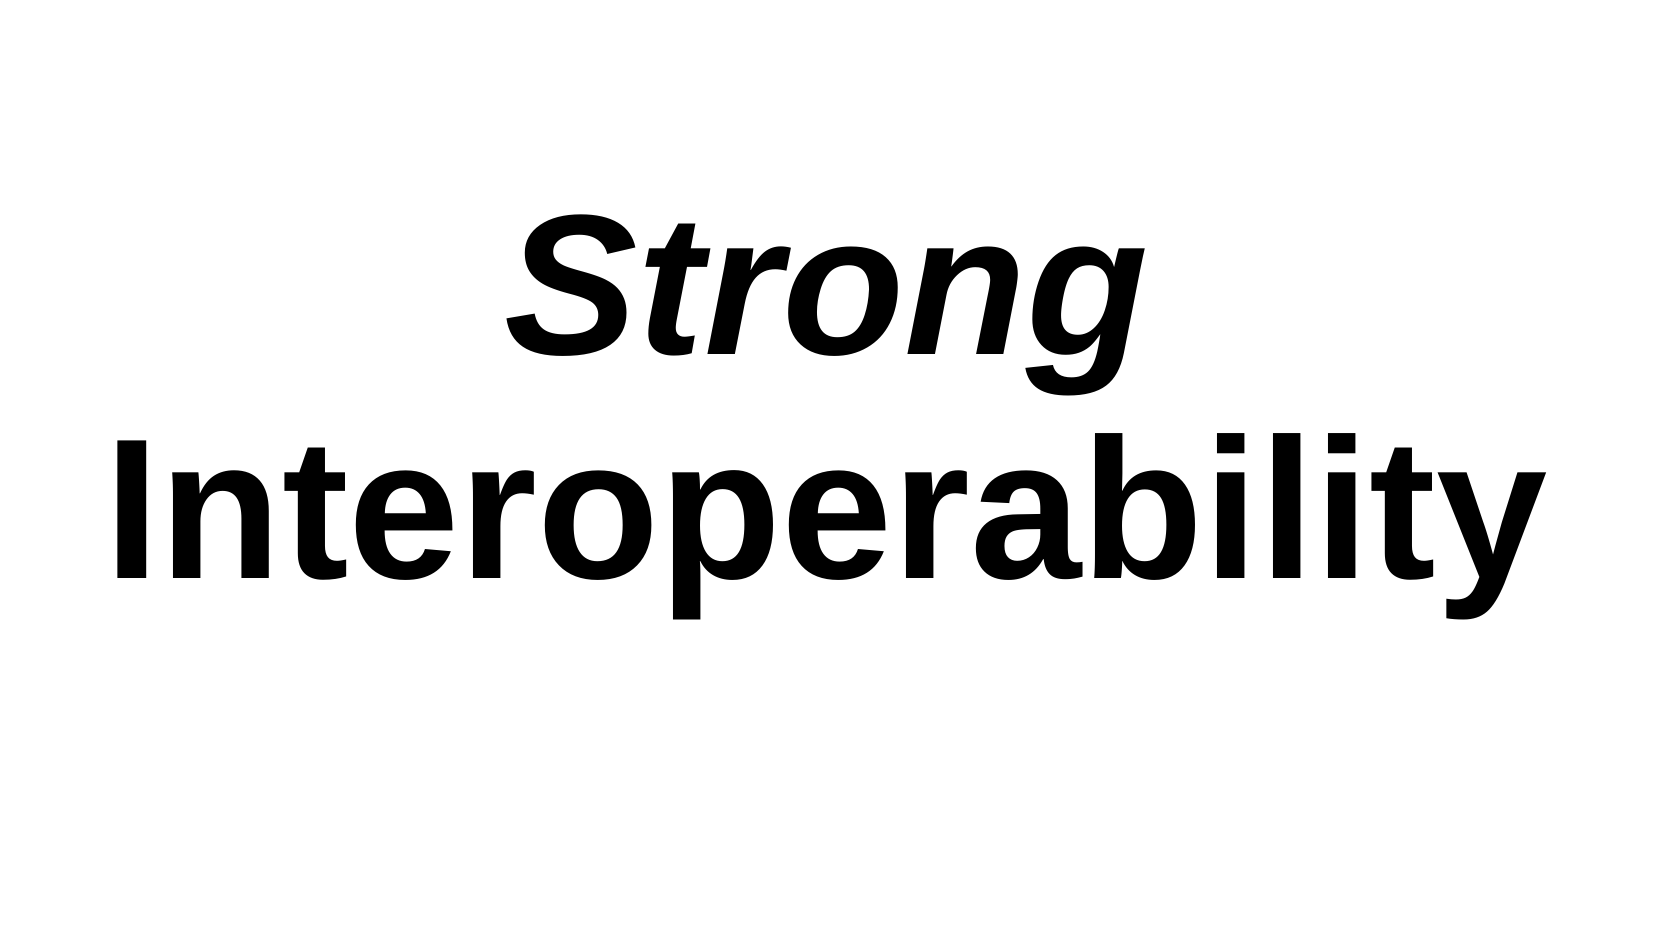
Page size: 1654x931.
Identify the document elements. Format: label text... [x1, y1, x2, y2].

subtitle Strong Interoperability [82, 37, 1571, 757]
